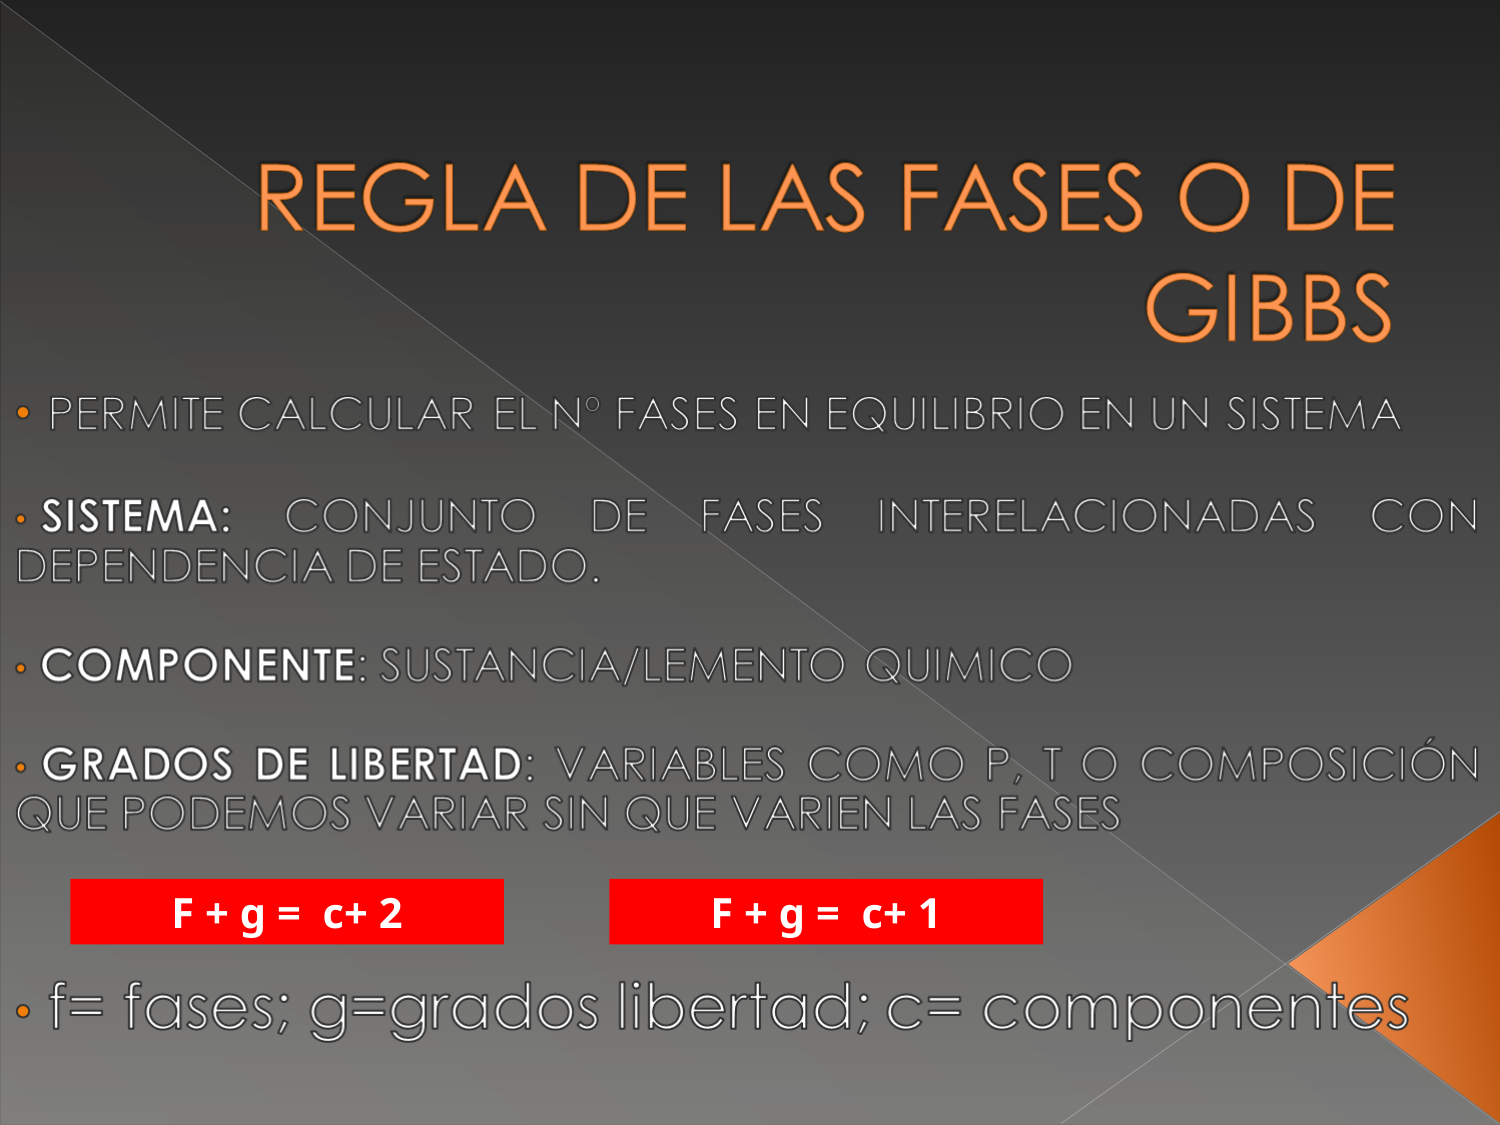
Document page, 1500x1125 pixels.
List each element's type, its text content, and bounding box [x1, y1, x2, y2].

picture [0, 106, 1500, 1079]
text_box F + g = c+ 2 [70, 878, 504, 945]
text_box F + g = c+ 1 [609, 878, 1044, 945]
